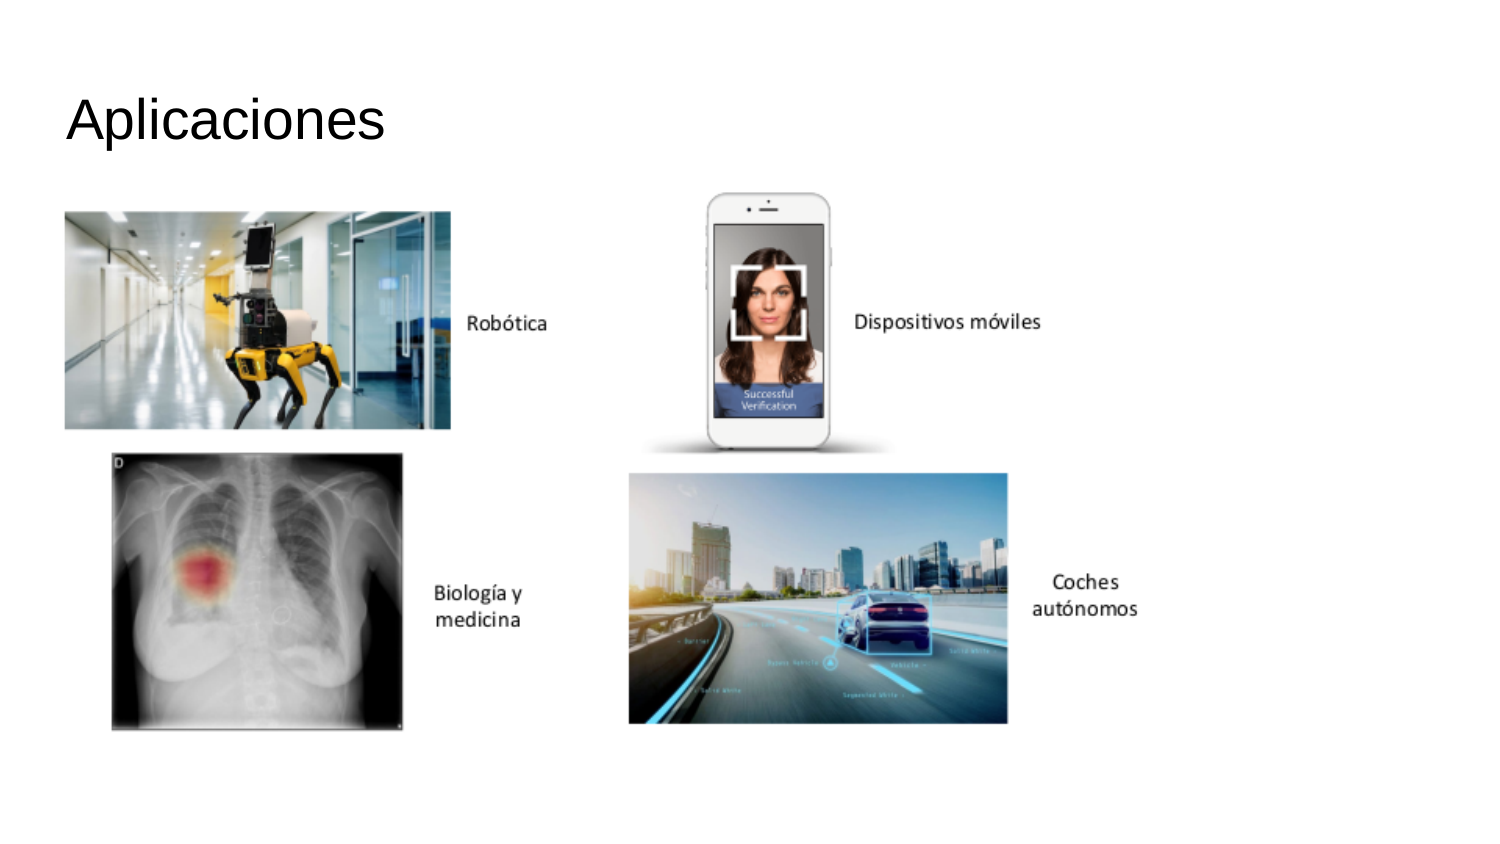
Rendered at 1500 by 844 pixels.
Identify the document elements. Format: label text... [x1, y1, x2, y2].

title Aplicaciones [51, 72, 1449, 167]
picture [51, 188, 1148, 743]
